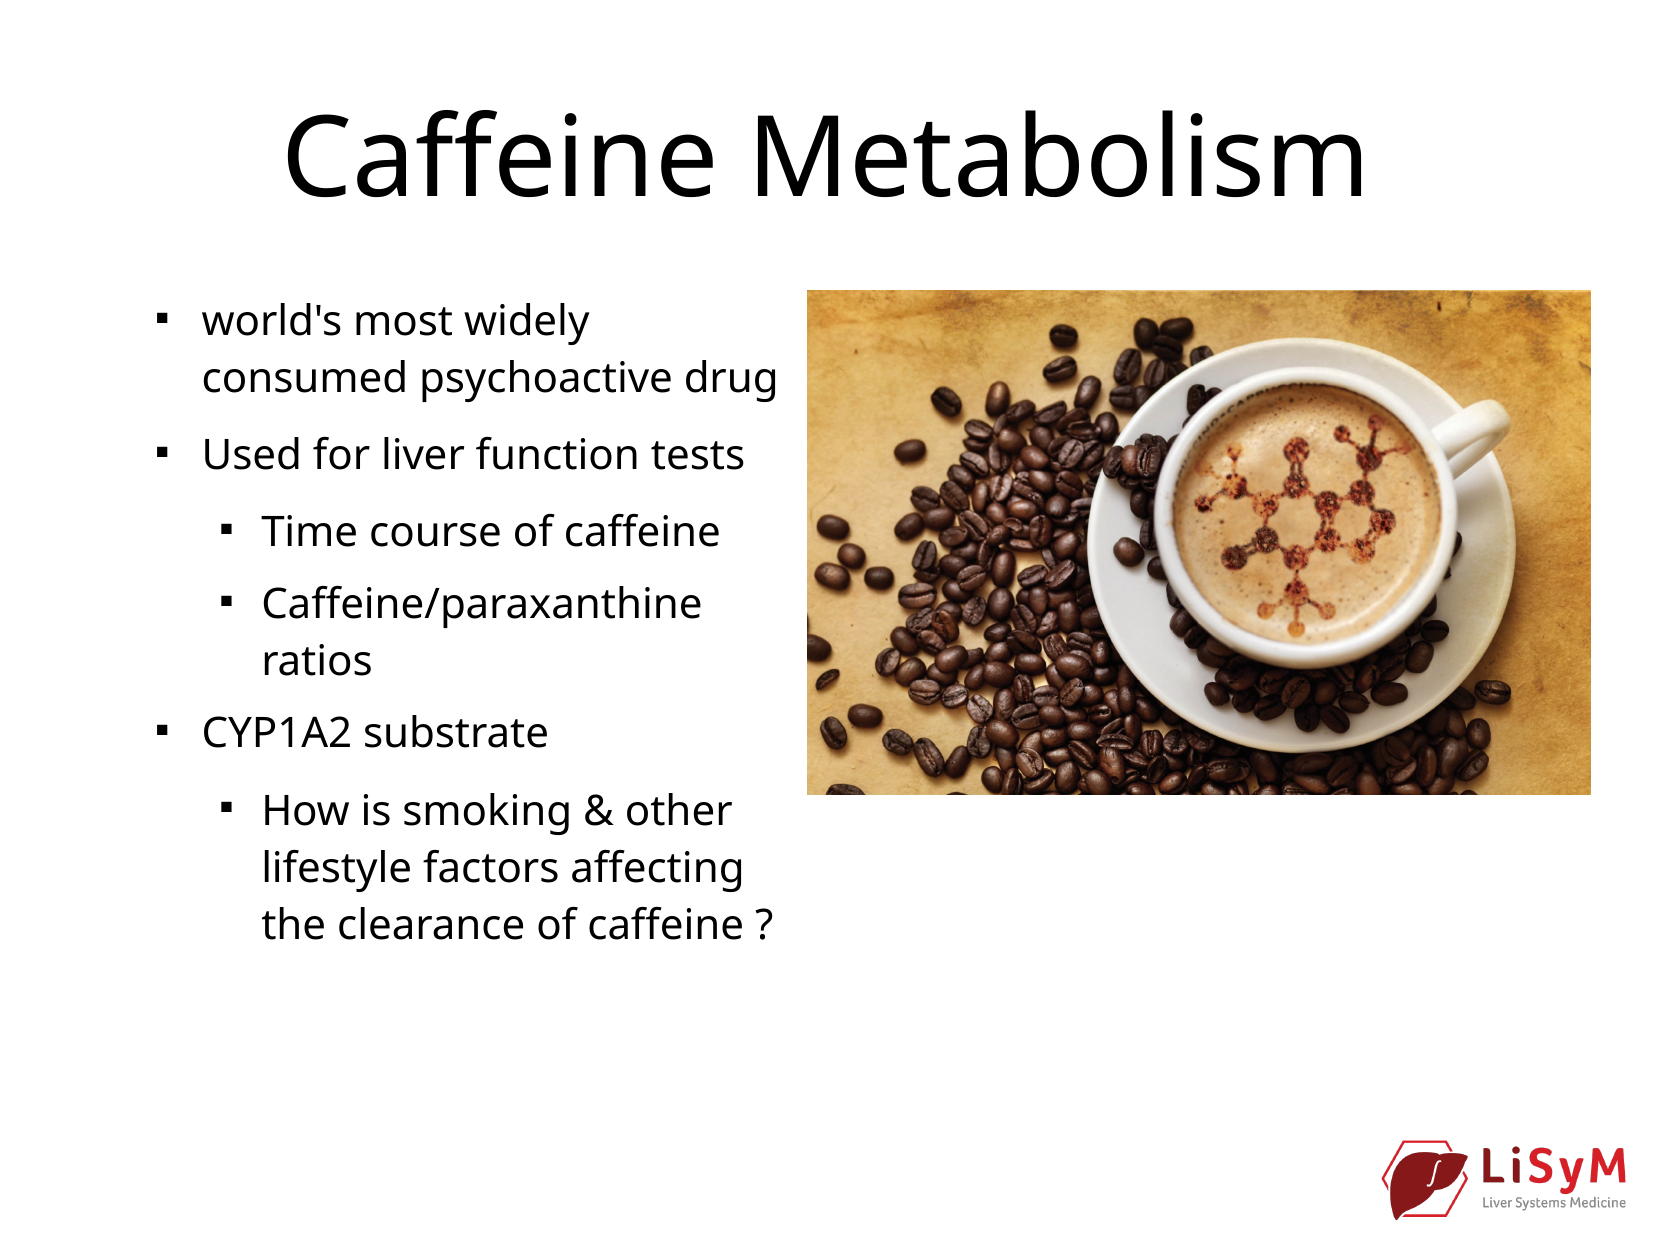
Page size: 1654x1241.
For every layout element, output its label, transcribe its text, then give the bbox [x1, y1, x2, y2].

title Caffeine Metabolism [82, 49, 1571, 257]
picture [1380, 1139, 1627, 1222]
picture [807, 290, 1591, 796]
list world's most widely consumed psychoactive drug Used for liver function tests Time course of caffeine Caffeine/paraxanthine ratios CYP1A2 substrate How is smoking & other lifestyle factors affecting the clearance of caffeine ? [82, 290, 781, 1010]
